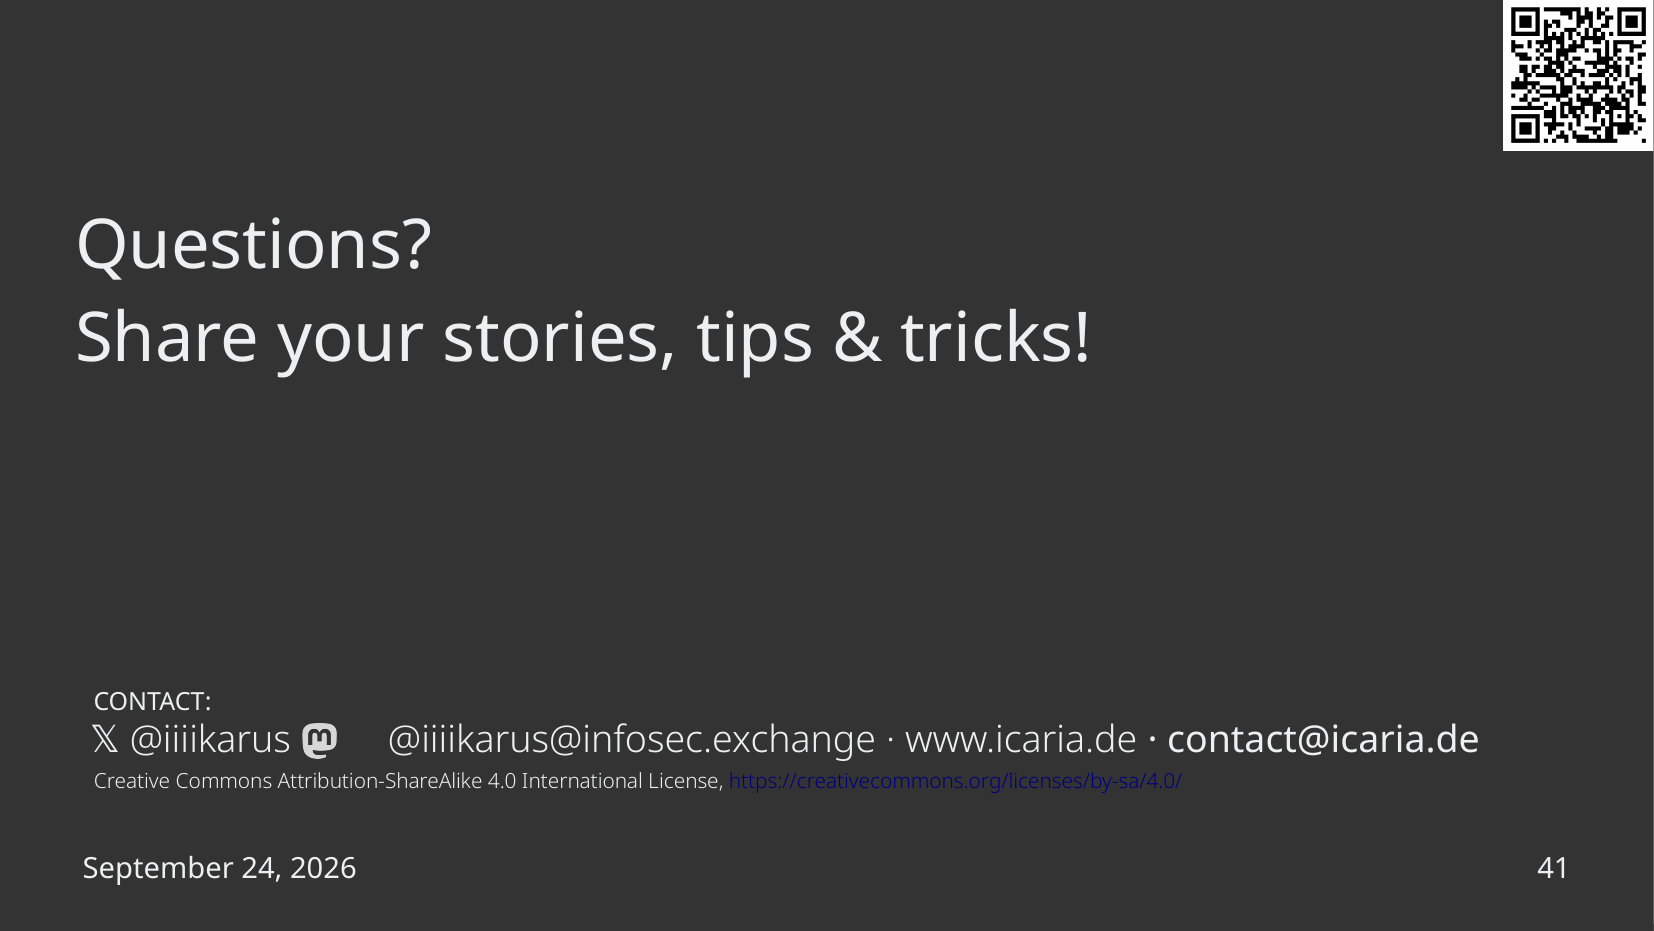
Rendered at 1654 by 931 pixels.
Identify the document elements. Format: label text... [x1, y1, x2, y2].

picture [301, 723, 338, 759]
text_box CONTACT: [78, 676, 1615, 728]
text_box Creative Commons Attribution-ShareAlike 4.0 International License, https://creativecommons.org/licenses/by-sa/4.0/ [79, 758, 1617, 824]
picture [1503, 0, 1654, 151]
text_box 𝕏 @iiiikarus · @iiiikarus@infosec.exchange · www.icaria.de · contact@icaria.de [75, 705, 1611, 775]
title Questions? Share your stories, tips & tricks! [75, 190, 1576, 387]
